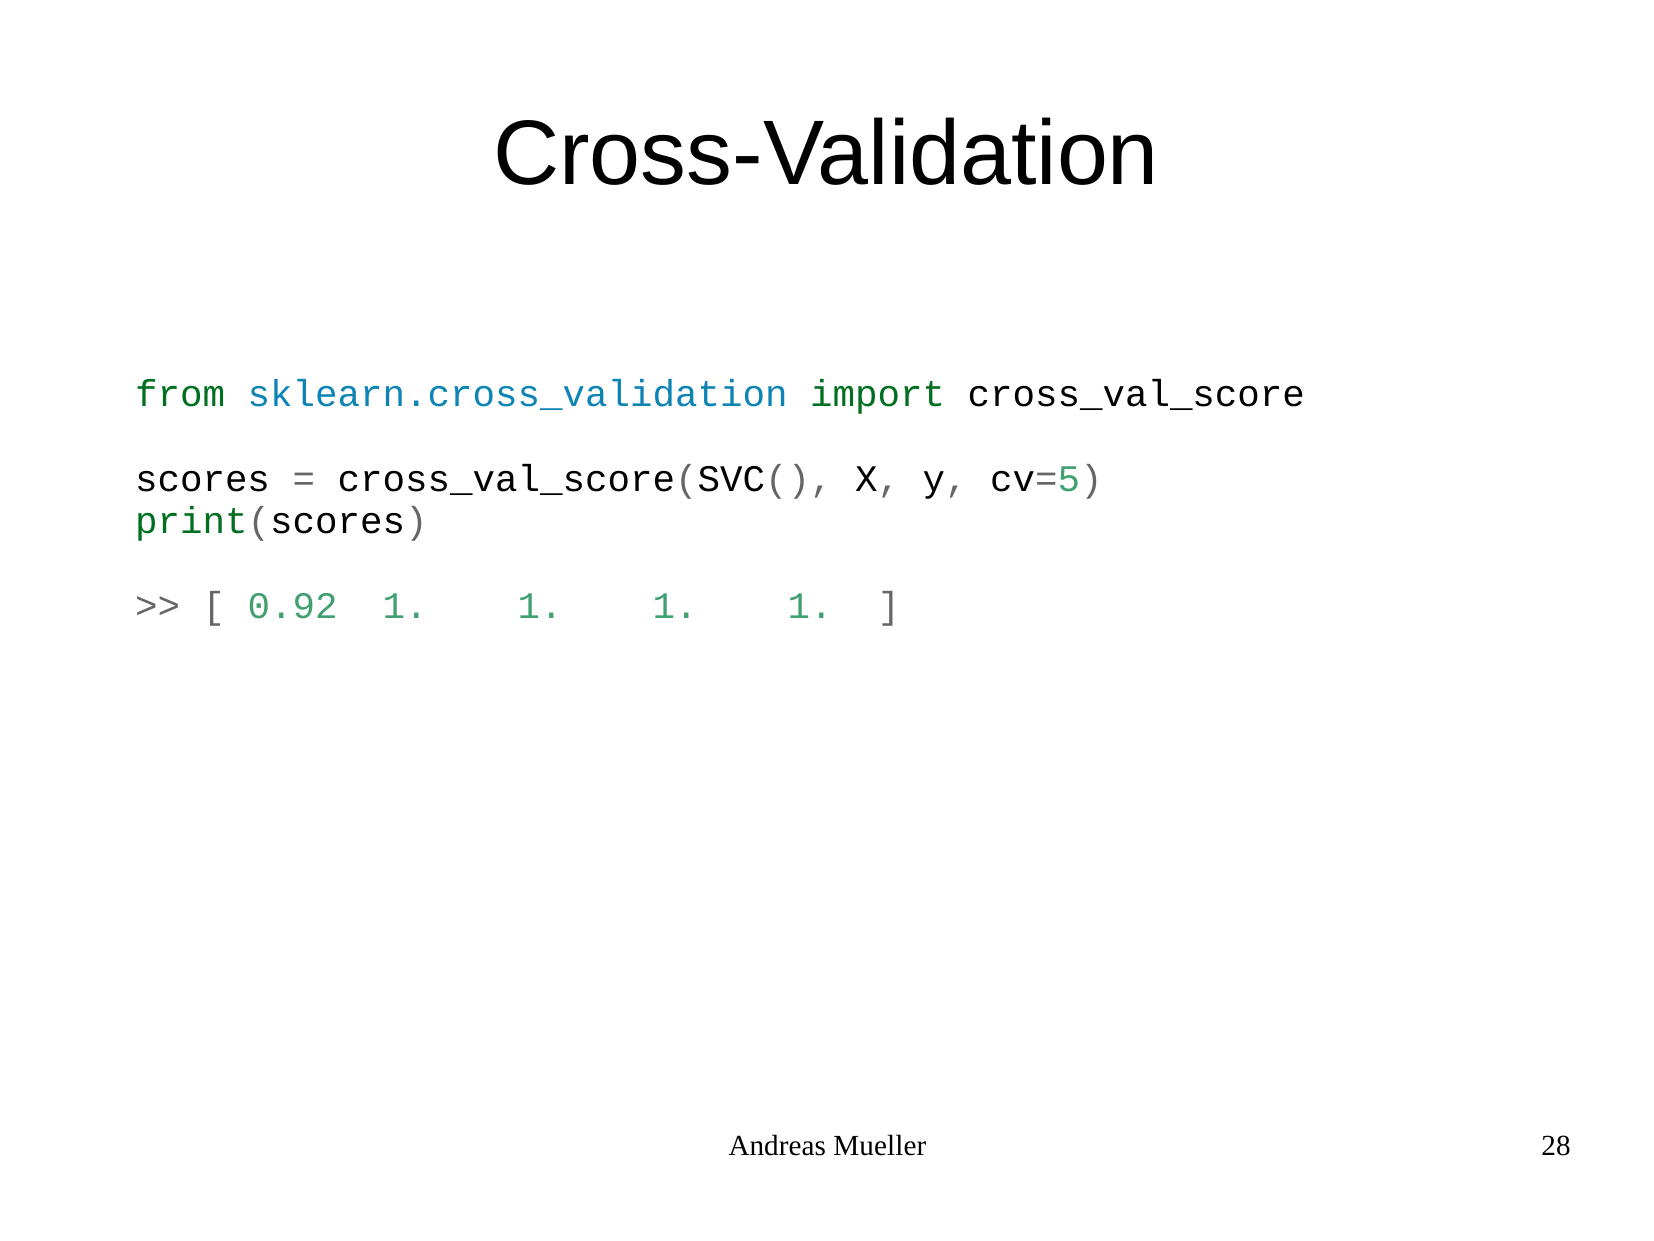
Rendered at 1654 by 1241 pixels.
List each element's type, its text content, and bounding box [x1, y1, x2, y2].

title Cross-Validation [82, 49, 1571, 257]
text_box from sklearn.cross_validation import cross_val_score scores = cross_val_score(SVC(), X, y, cv=5) print(scores) >> [ 0.92 1. 1. 1. 1. ] [135, 375, 1411, 675]
